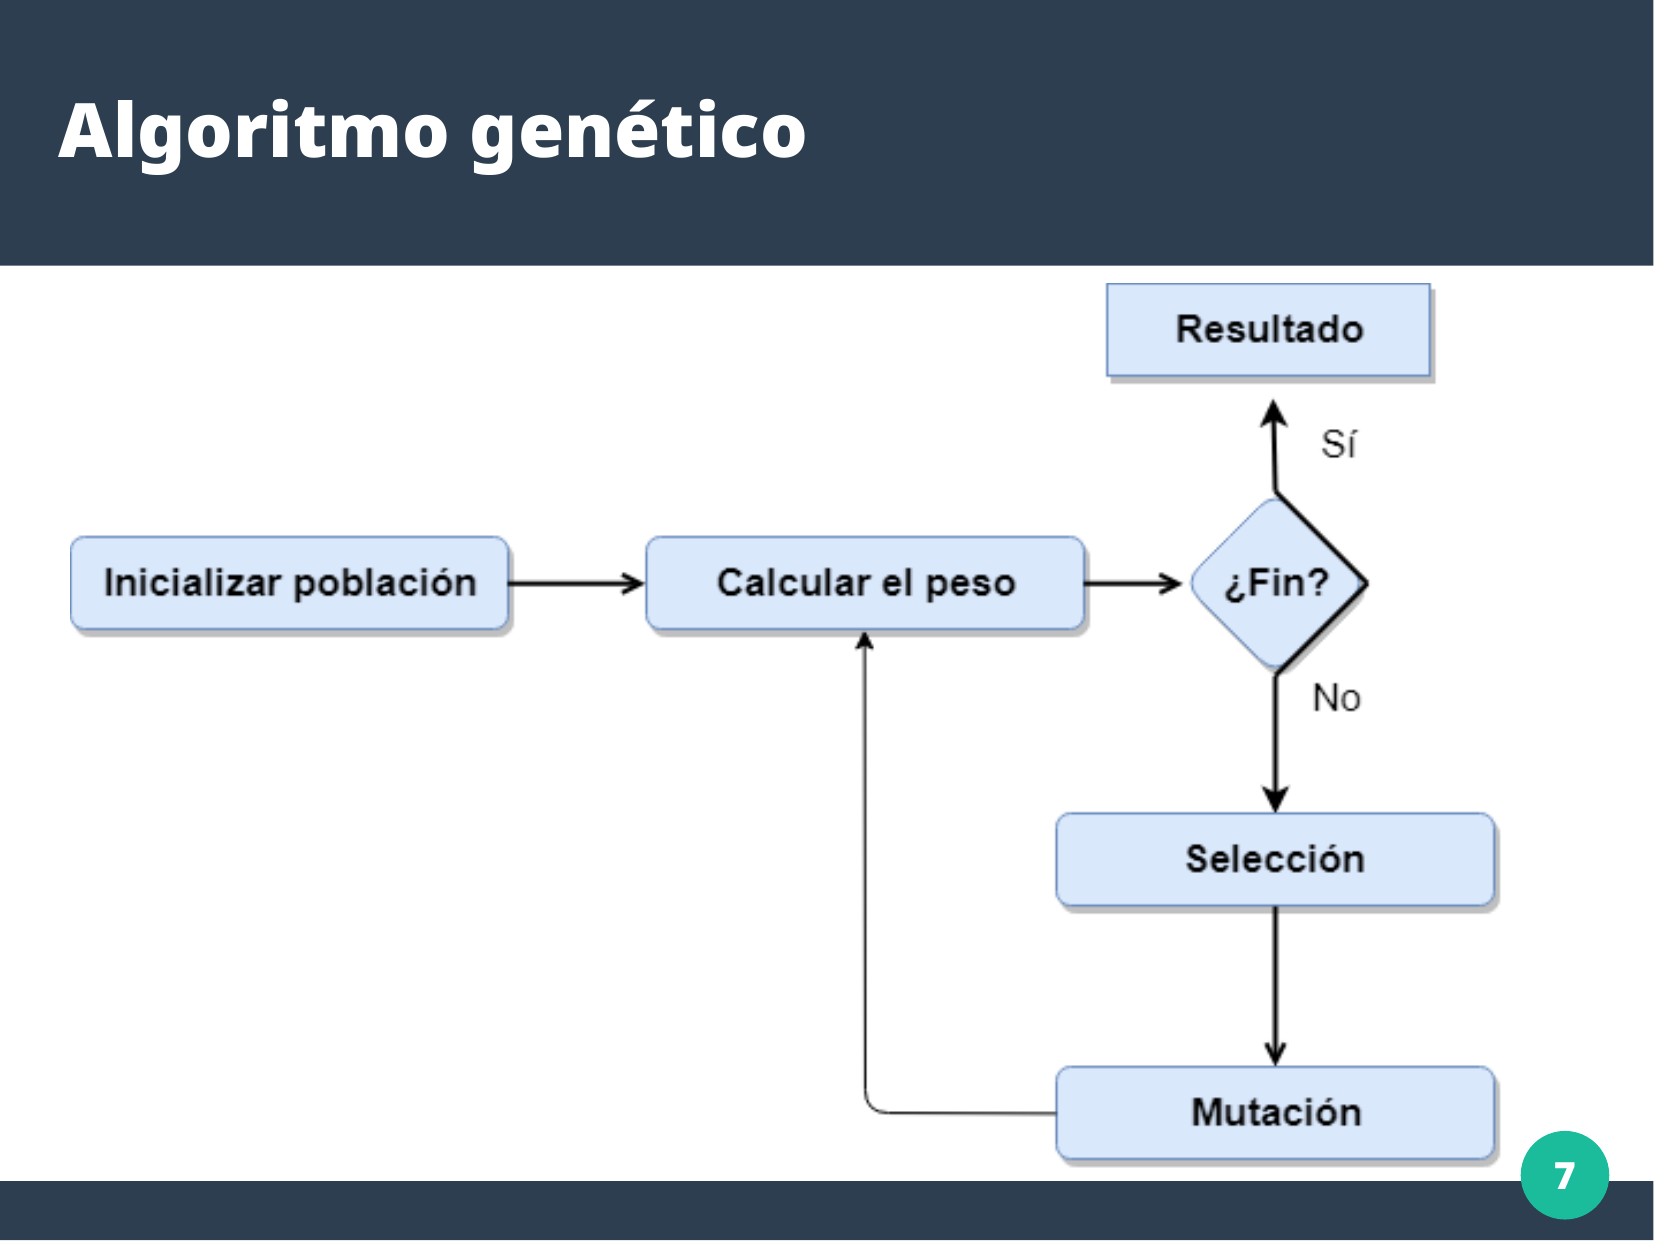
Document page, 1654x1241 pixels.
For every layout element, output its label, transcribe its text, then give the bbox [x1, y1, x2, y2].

picture [70, 283, 1503, 1170]
title Algoritmo genético [59, 49, 1595, 207]
